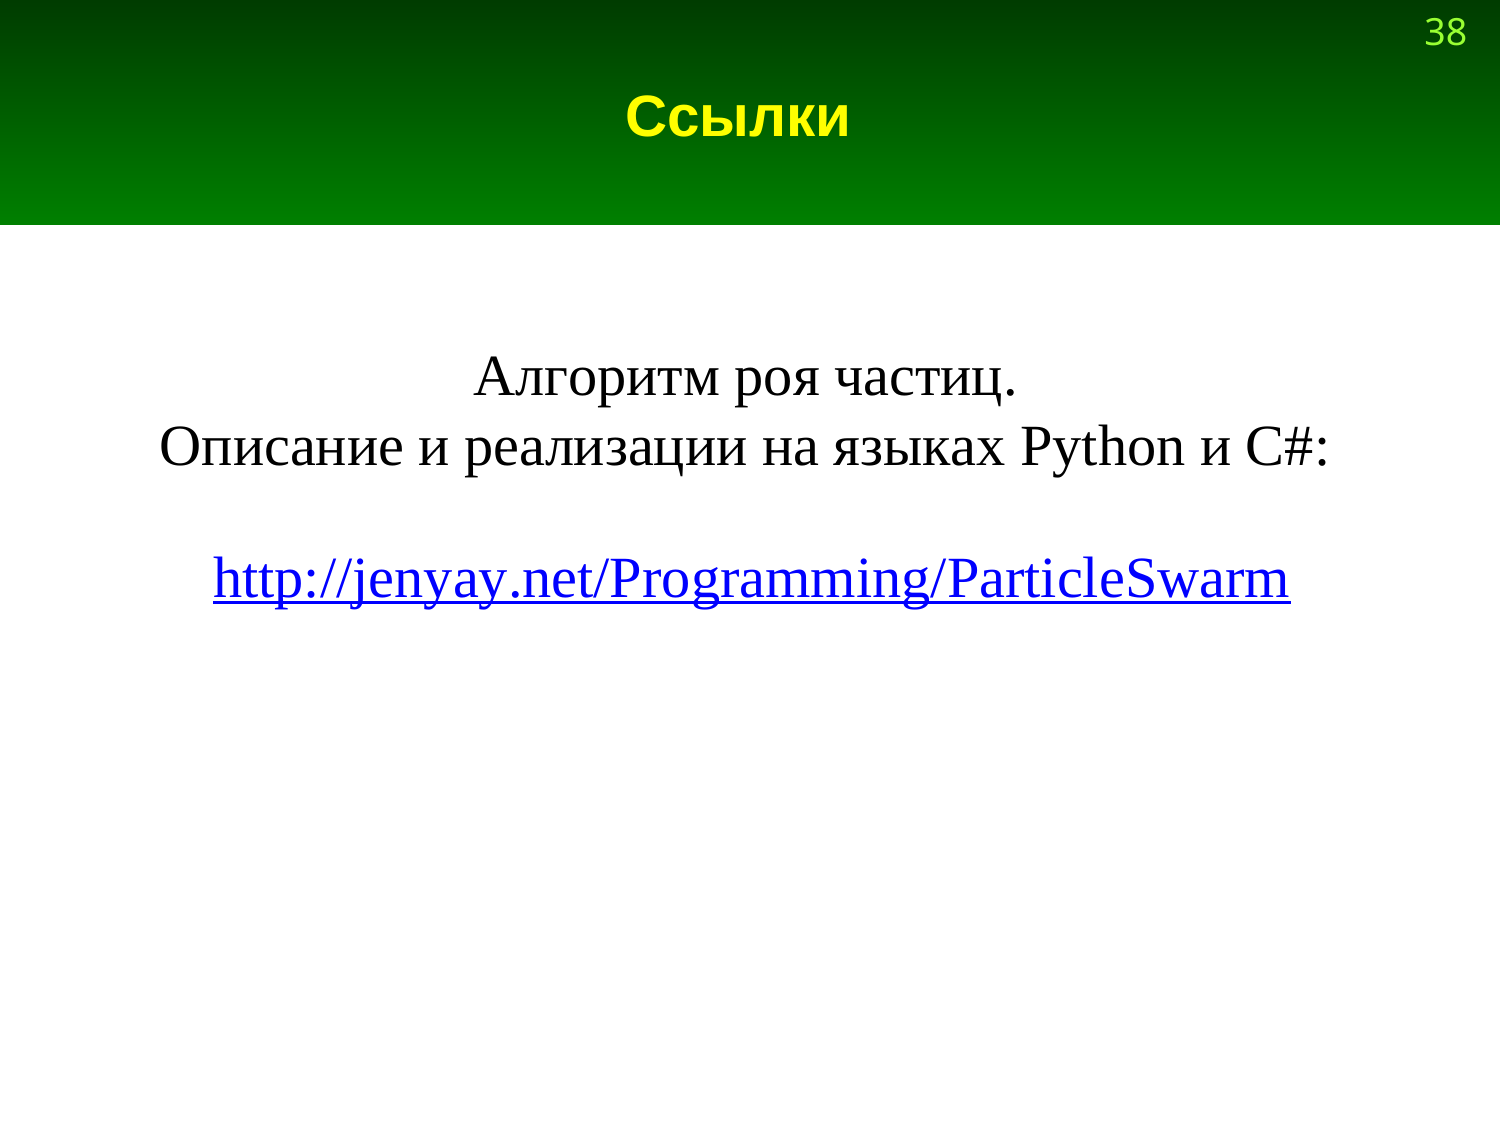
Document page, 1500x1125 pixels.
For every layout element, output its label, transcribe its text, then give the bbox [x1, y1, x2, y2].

text_box Алгоритм роя частиц. Описание и реализации на языках Python и C#: [145, 329, 1347, 485]
title Ссылки [88, 18, 1389, 207]
text_box http://jenyay.net/Programming/ParticleSwarm [198, 531, 1302, 617]
